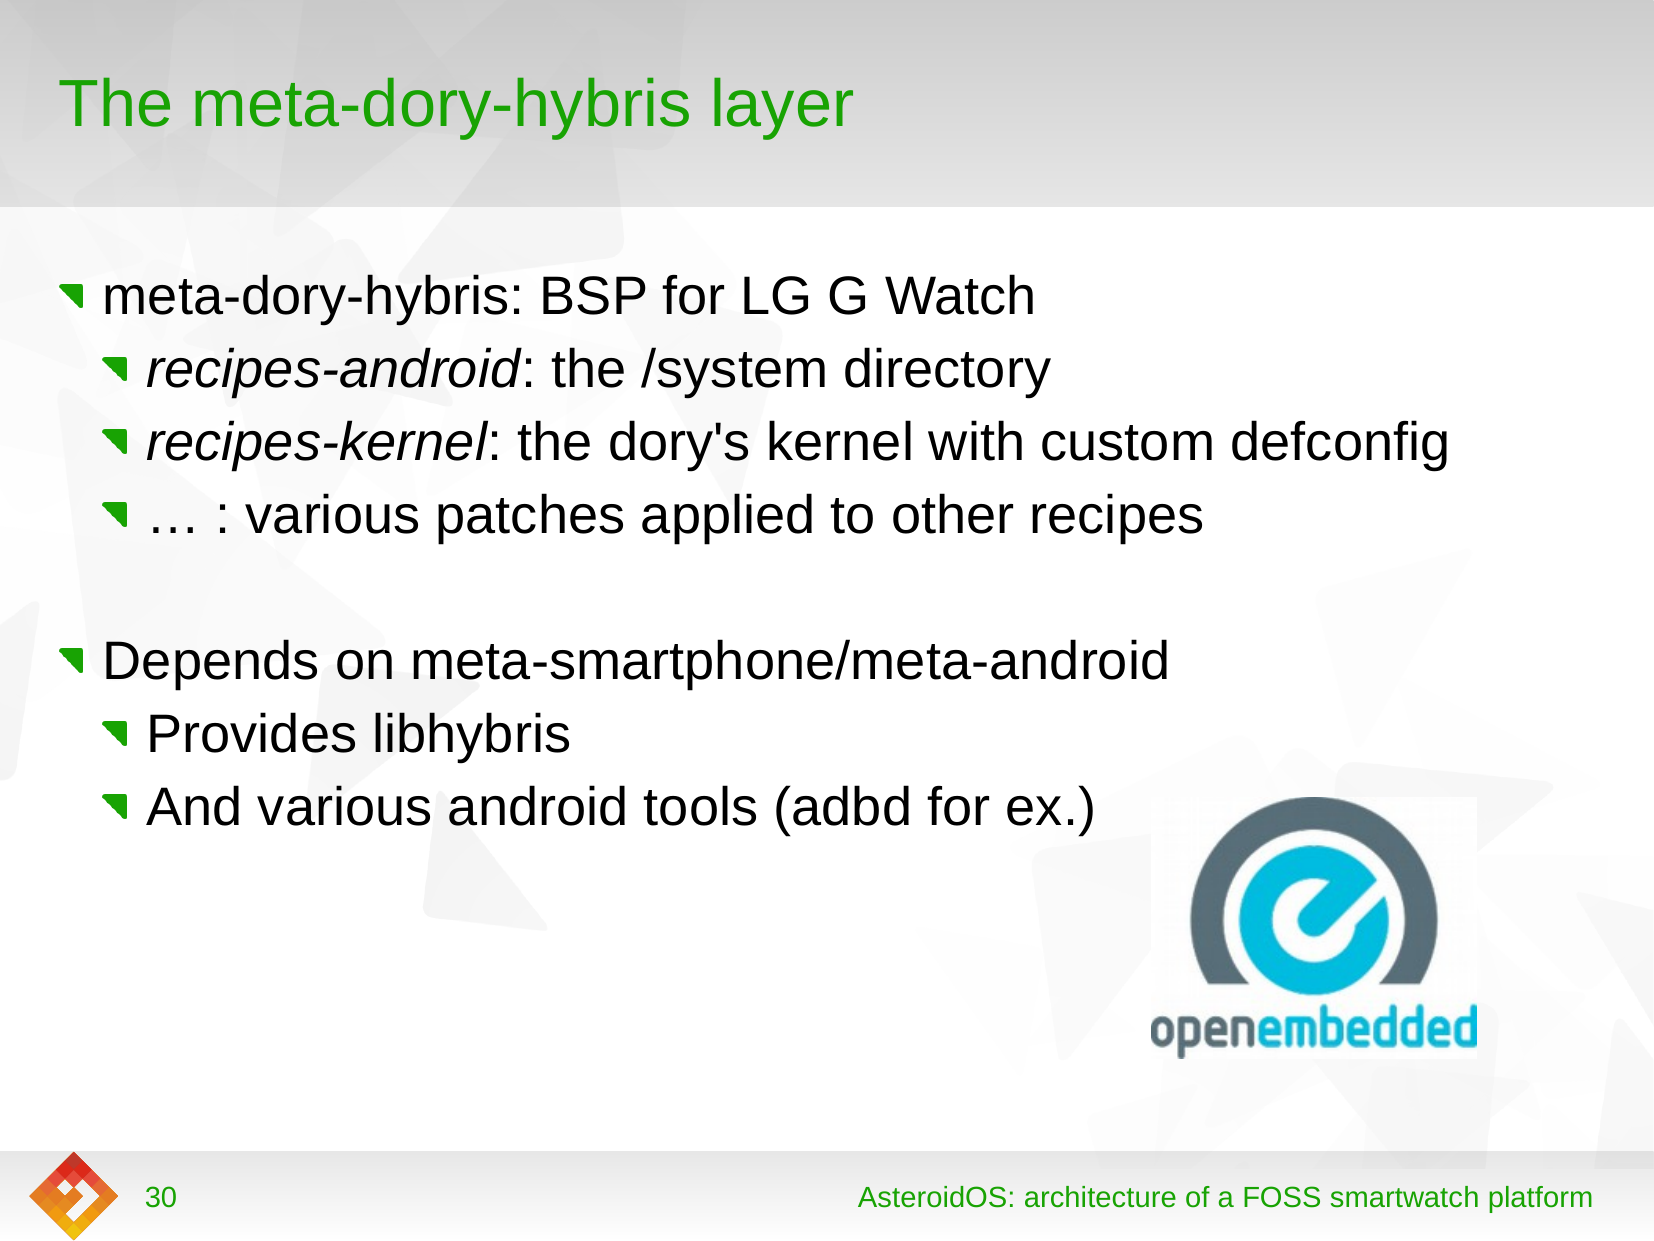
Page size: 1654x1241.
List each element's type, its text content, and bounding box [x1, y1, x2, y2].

picture [0, 0, 783, 931]
picture [915, 548, 1654, 1169]
title The meta-dory-hybris layer [59, 29, 1595, 178]
list meta-dory-hybris: BSP for LG G Watch recipes-android: the /system directory recipes-kernel: the dory's kernel with custom defconfig … : various patches applied to other recipes Depends on meta-smartphone/meta-android Provides libhybris And various android tools (adbd for ex.) [59, 265, 1595, 986]
